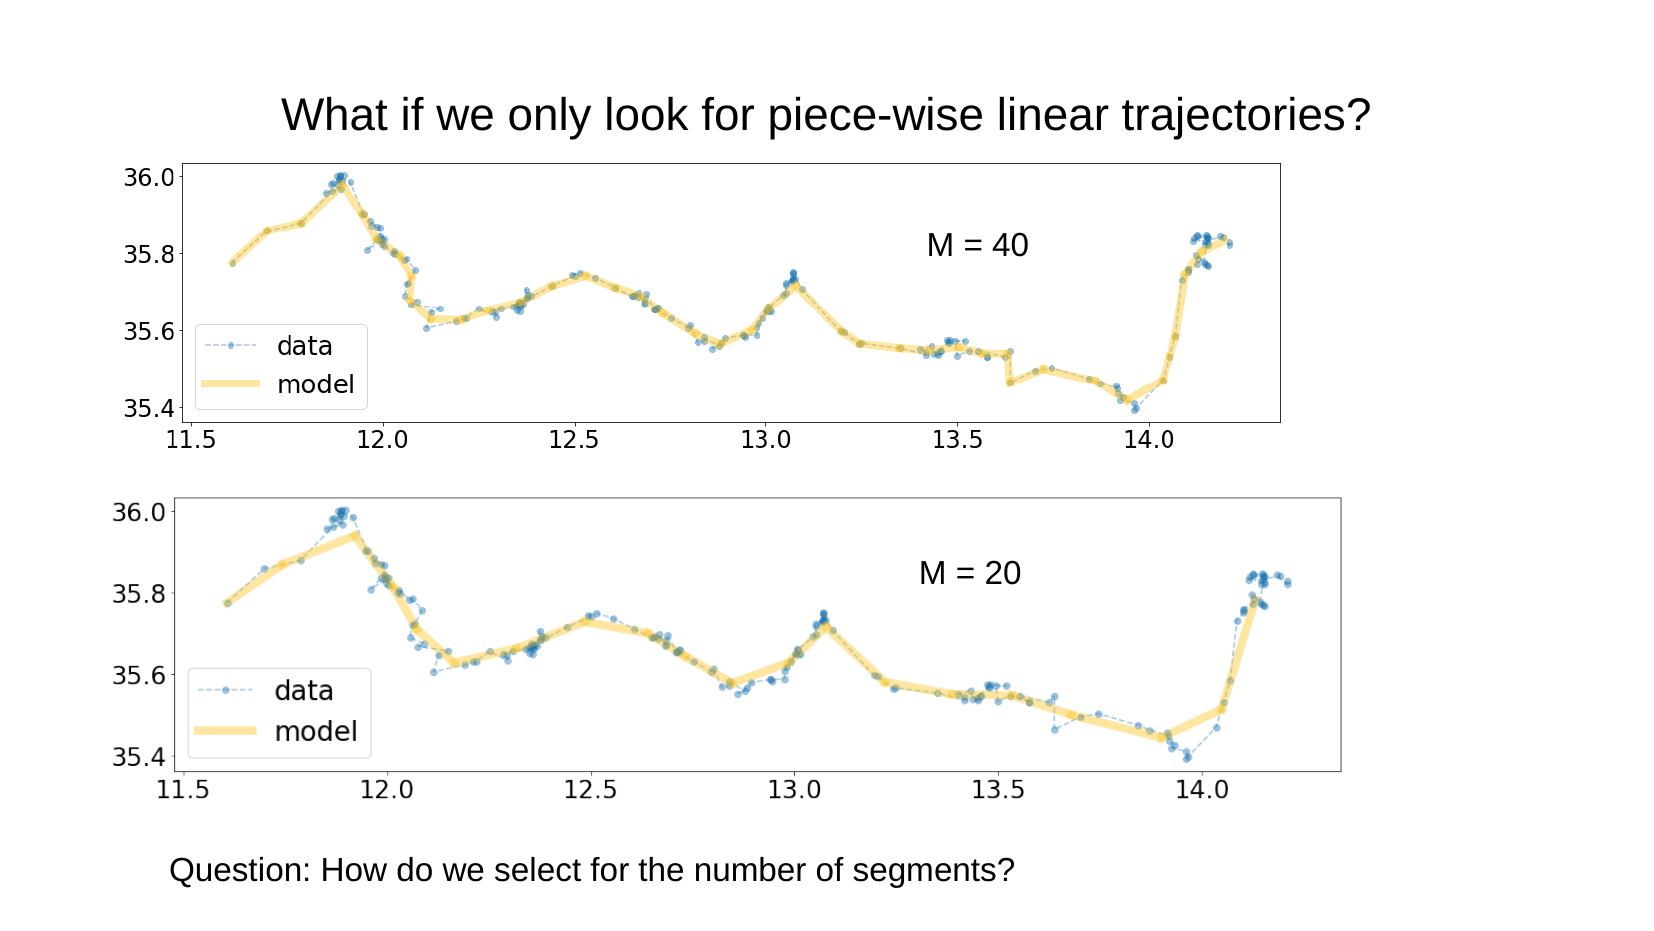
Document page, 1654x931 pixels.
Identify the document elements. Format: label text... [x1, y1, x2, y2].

picture [103, 490, 1348, 811]
text_box Question: How do we select for the number of segments? [154, 843, 1557, 931]
text_box M = 20 [904, 546, 1306, 646]
title What if we only look for piece-wise linear trajectories? [82, 37, 1571, 193]
picture [115, 156, 1286, 459]
text_box M = 40 [911, 218, 1314, 318]
